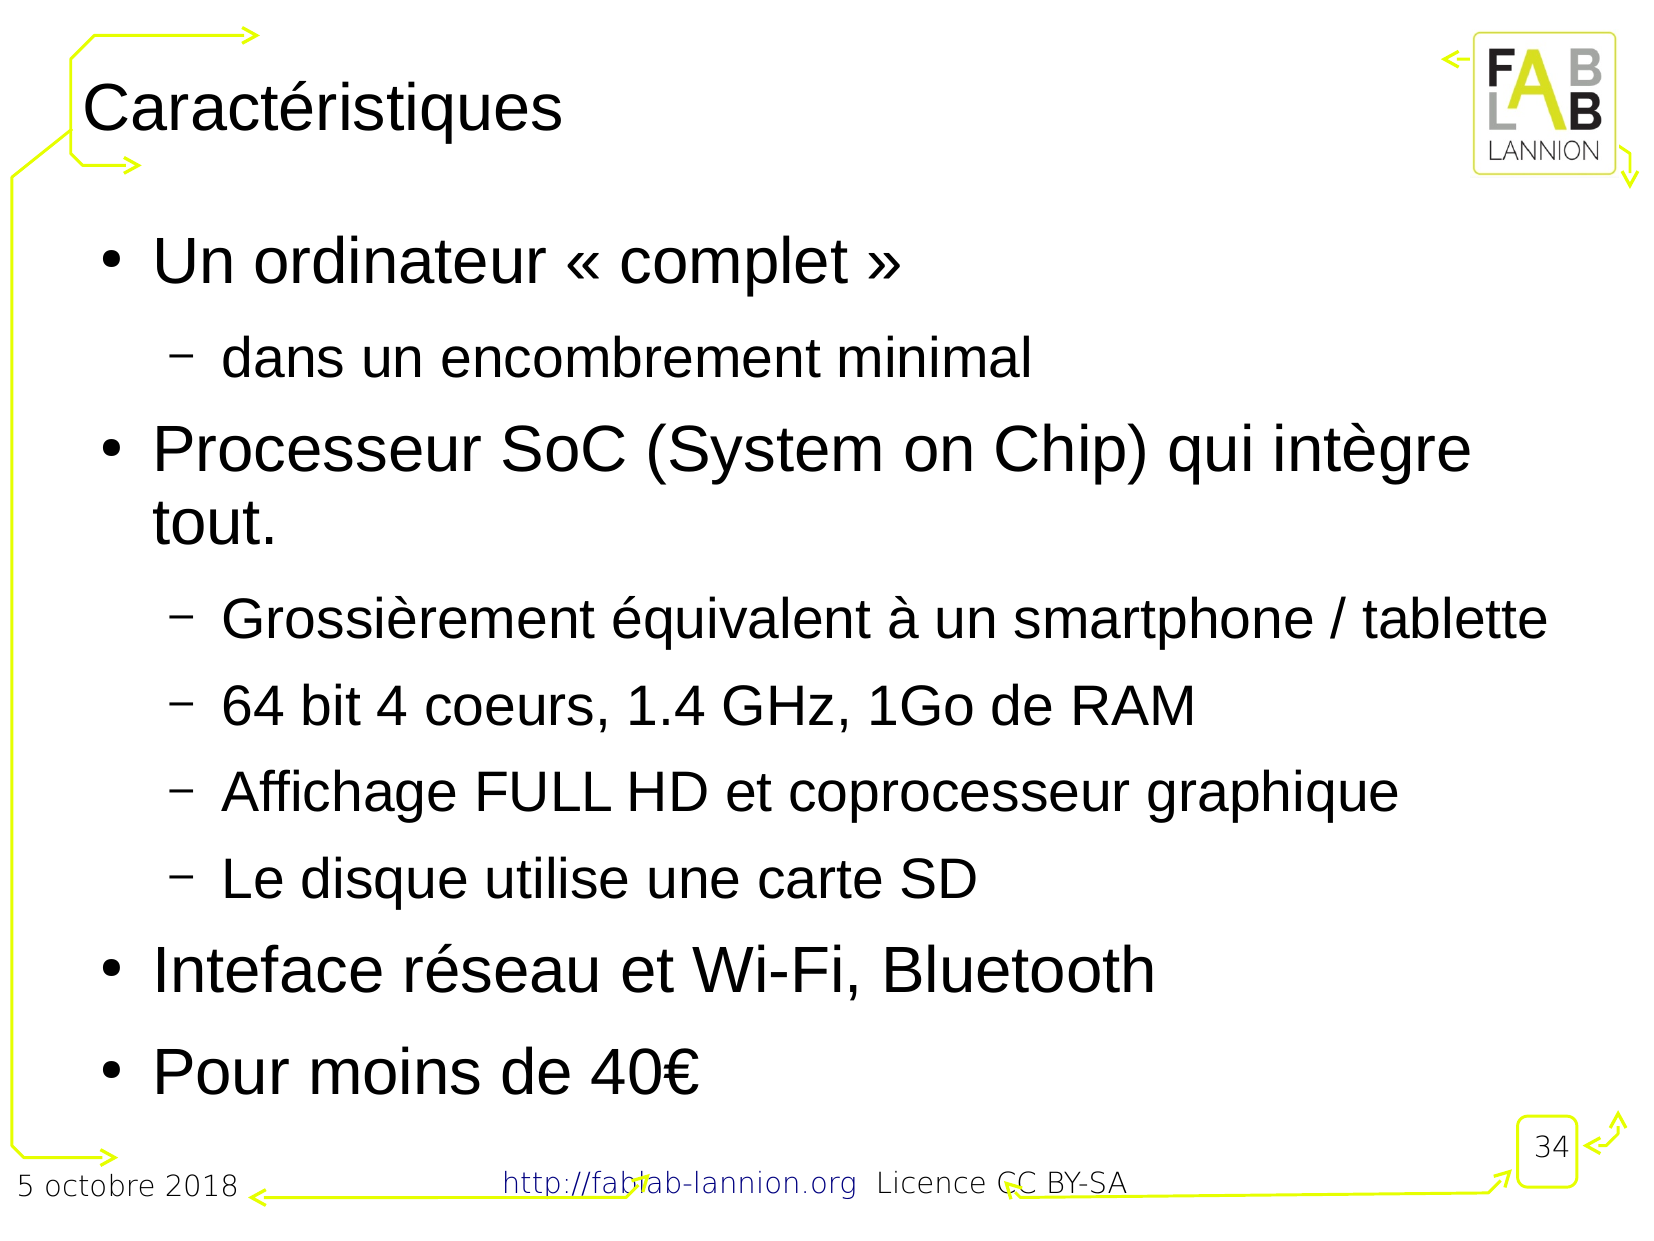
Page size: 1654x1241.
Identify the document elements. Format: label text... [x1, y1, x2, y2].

title Caractéristiques [82, 49, 1441, 166]
list Un ordinateur « complet » dans un encombrement minimal Processeur SoC (System on Chip) qui intègre tout. Grossièrement équivalent à un smartphone / tablette 64 bit 4 coeurs, 1.4 GHz, 1Go de RAM Affichage FULL HD et coprocesseur graphique Le disque utilise une carte SD Inteface réseau et Wi-Fi, Bluetooth Pour moins de 40€ [82, 224, 1571, 1123]
picture [1470, 29, 1619, 178]
